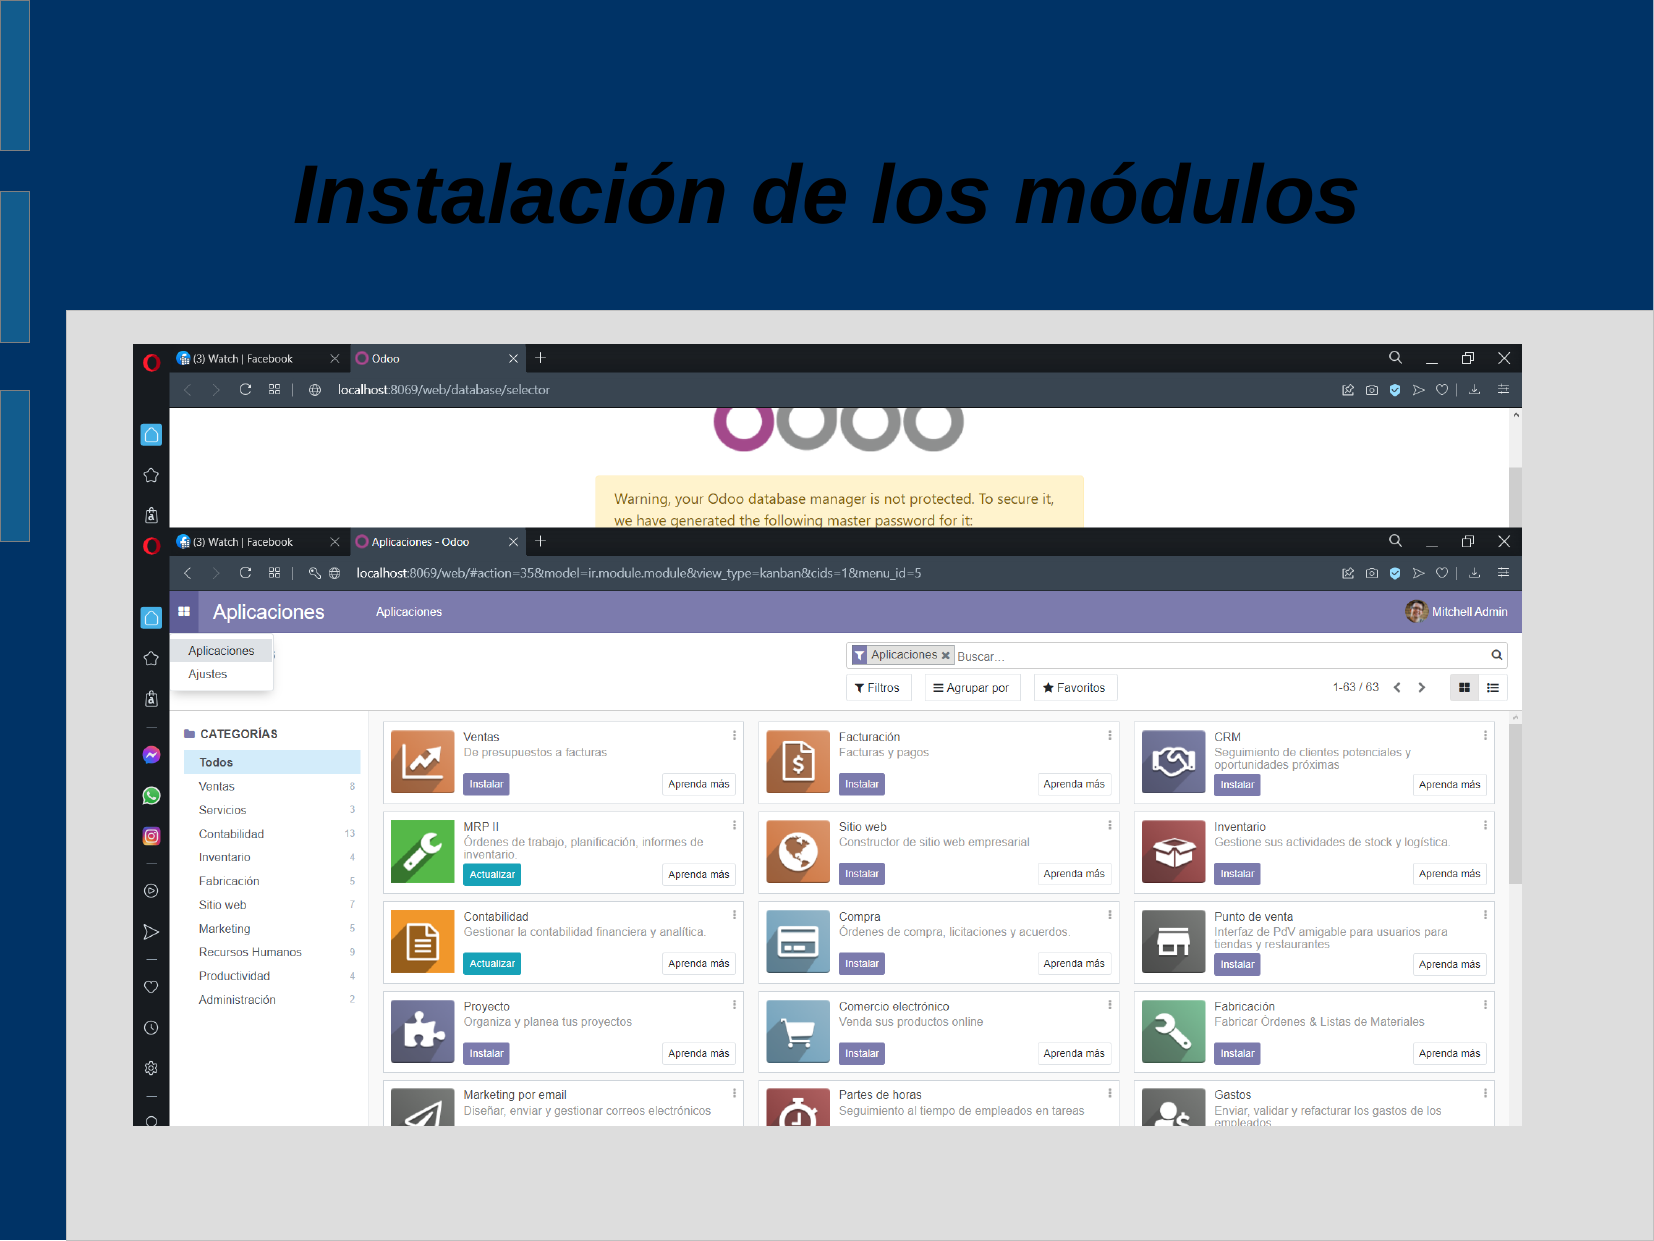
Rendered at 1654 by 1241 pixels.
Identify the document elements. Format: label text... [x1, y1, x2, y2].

picture [133, 344, 1522, 1126]
title Instalación de los módulos [121, 91, 1534, 299]
